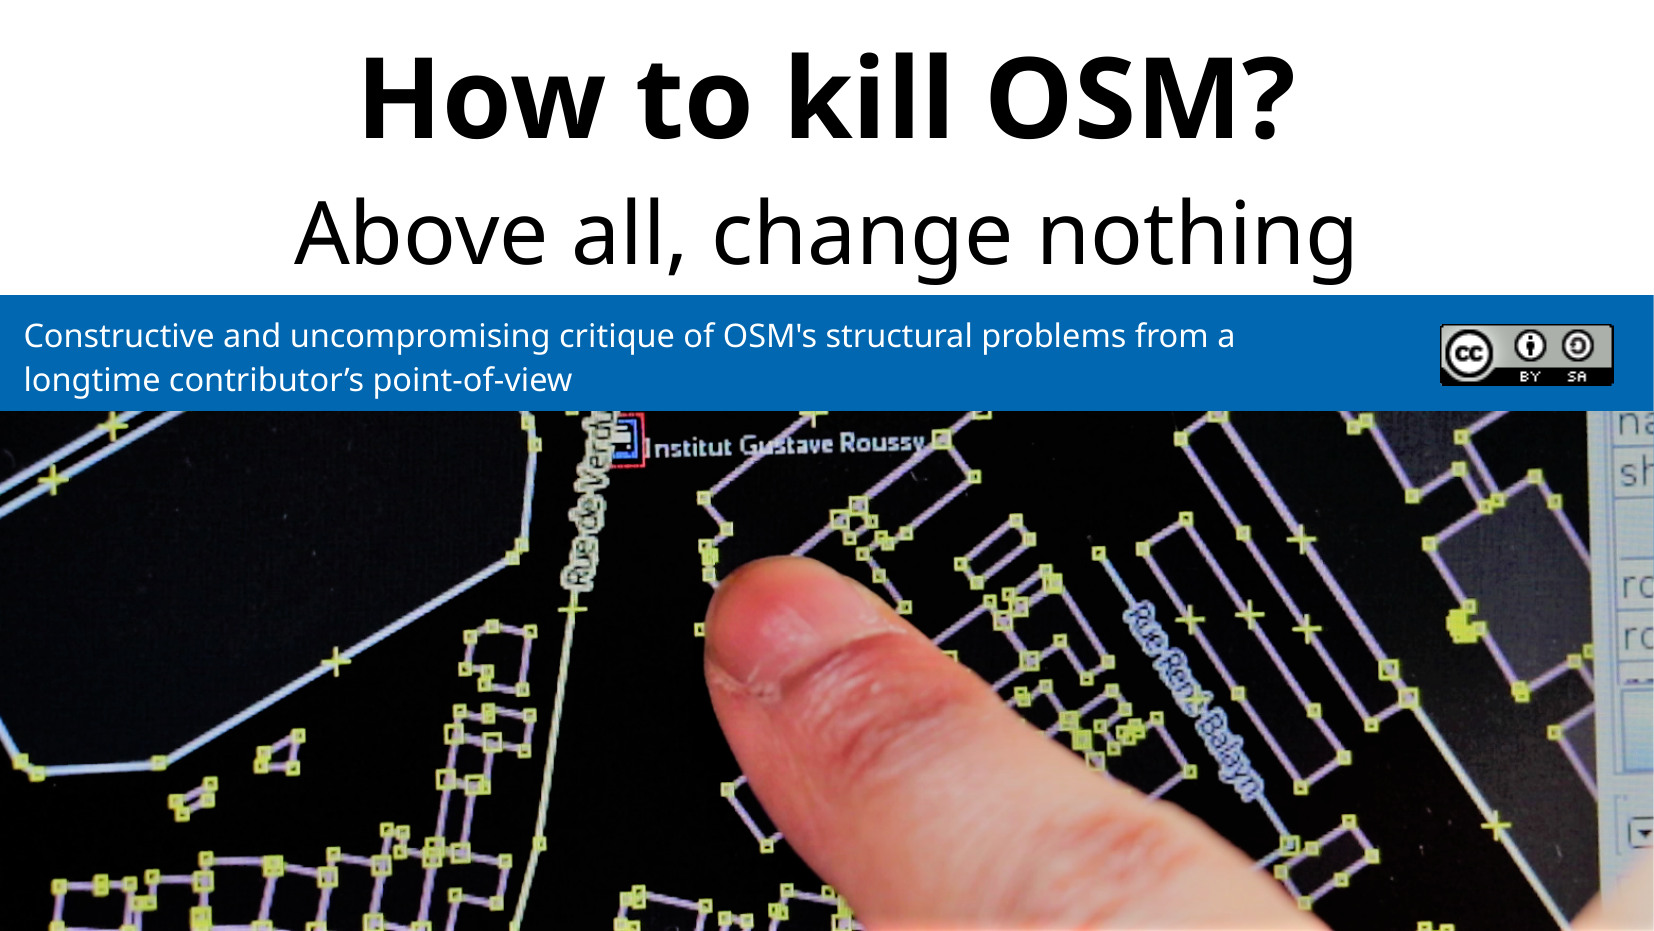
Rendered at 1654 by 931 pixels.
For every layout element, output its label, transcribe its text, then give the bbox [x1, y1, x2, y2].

title How to kill OSM? Above all, change nothing [59, 51, 1595, 258]
picture [0, 295, 1654, 931]
list Constructive and uncompromising critique of OSM's structural problems from a longtime contributor’s point-of-view [23, 312, 1382, 402]
